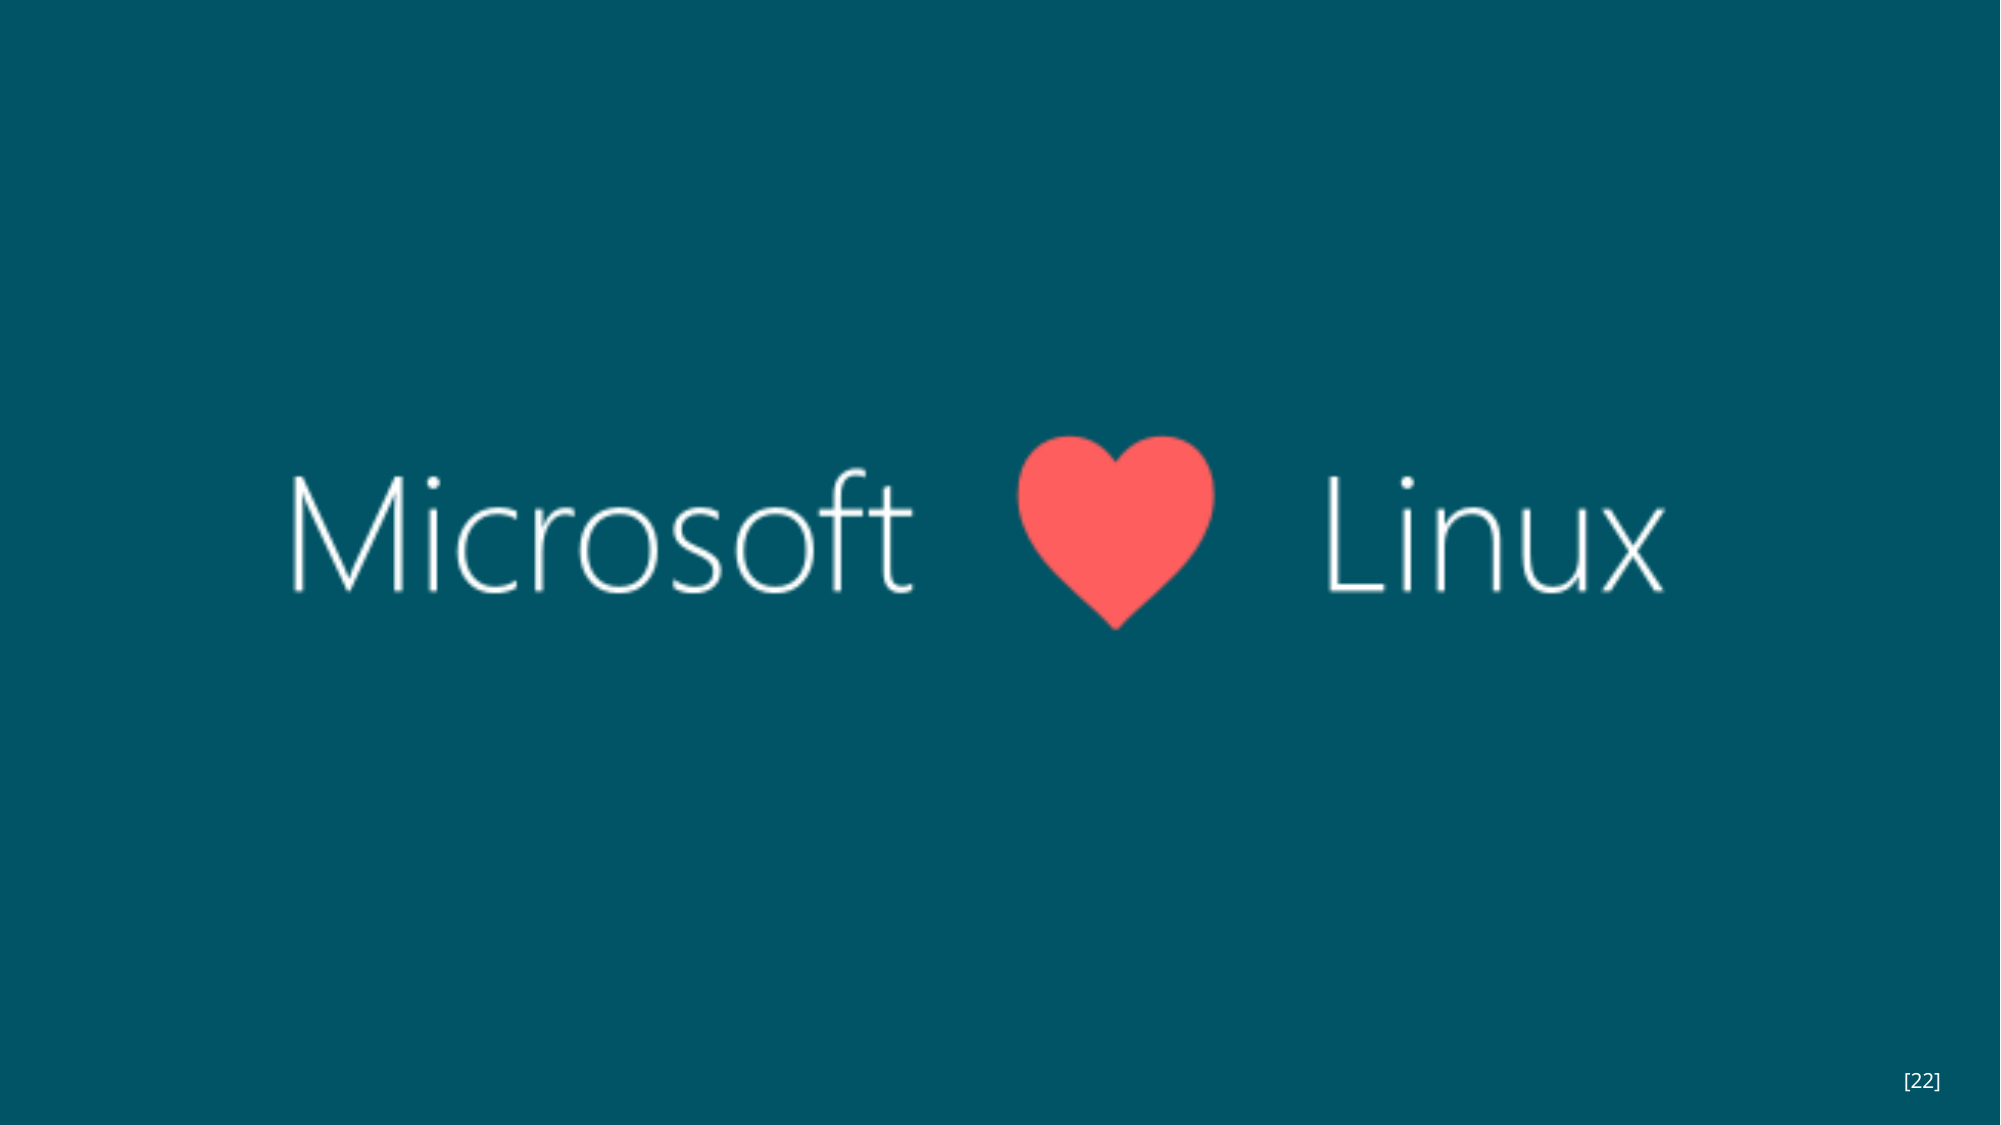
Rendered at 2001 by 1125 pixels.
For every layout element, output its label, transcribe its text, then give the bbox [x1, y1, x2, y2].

title [22] [1889, 1063, 1985, 1097]
picture [0, 0, 2000, 1125]
